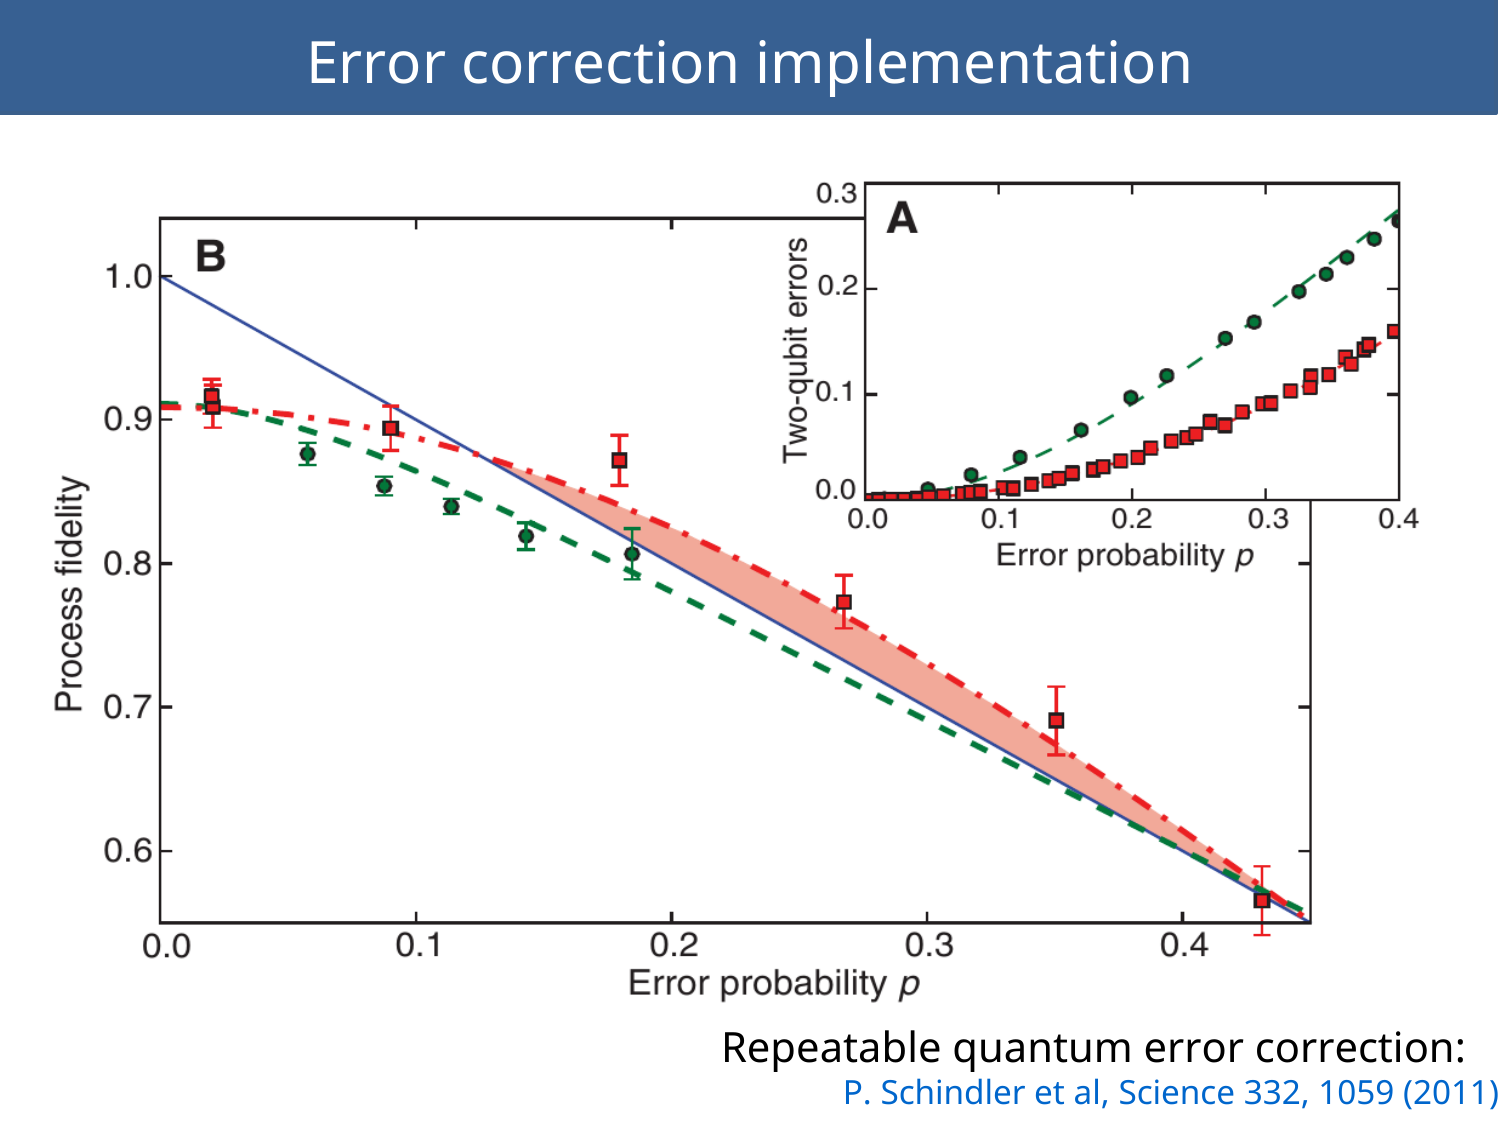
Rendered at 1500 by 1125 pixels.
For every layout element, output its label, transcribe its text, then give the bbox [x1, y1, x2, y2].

text_box Error correction implementation [45, 17, 1454, 103]
picture [0, 149, 1432, 1011]
text_box Repeatable quantum error correction: P. Schindler et al, Science 332, 1059 (2011) [706, 1013, 1500, 1119]
